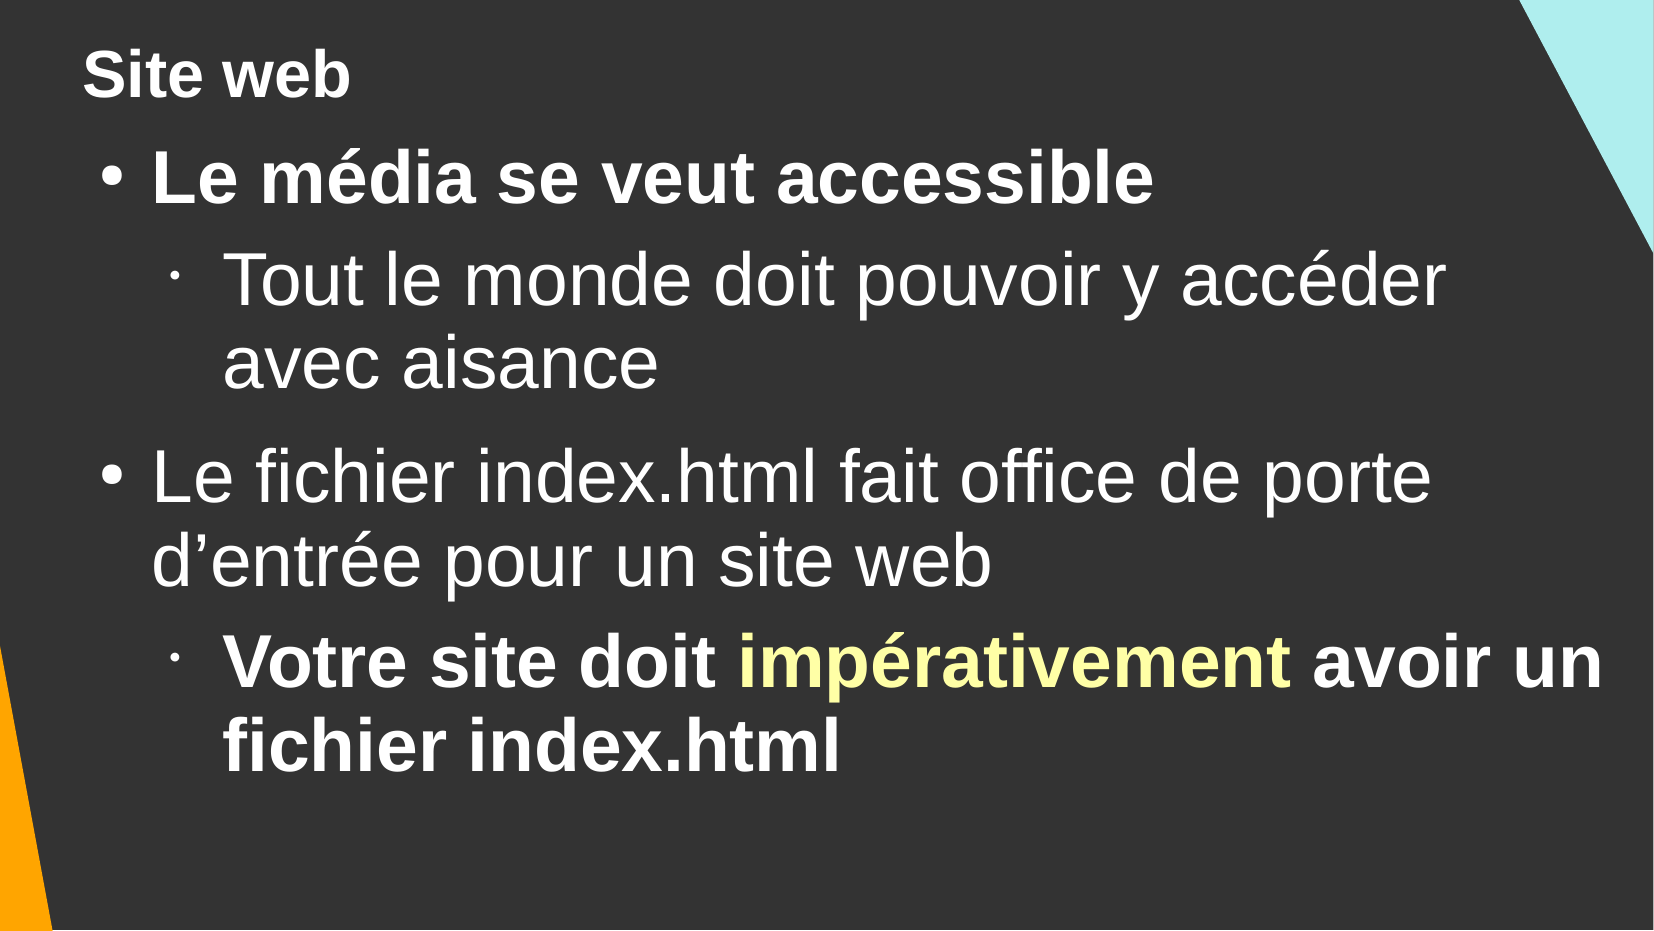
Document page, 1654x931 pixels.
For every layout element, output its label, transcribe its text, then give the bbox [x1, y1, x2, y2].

text_box [0, 645, 53, 931]
list Le média se veut accessible Tout le monde doit pouvoir y accéder avec aisance Le fichier index.html fait office de porte d’entrée pour un site web Votre site doit impérativement avoir un fichier index.html [80, 135, 1605, 789]
title Site web [82, 36, 1571, 114]
text_box [1519, 0, 1654, 255]
